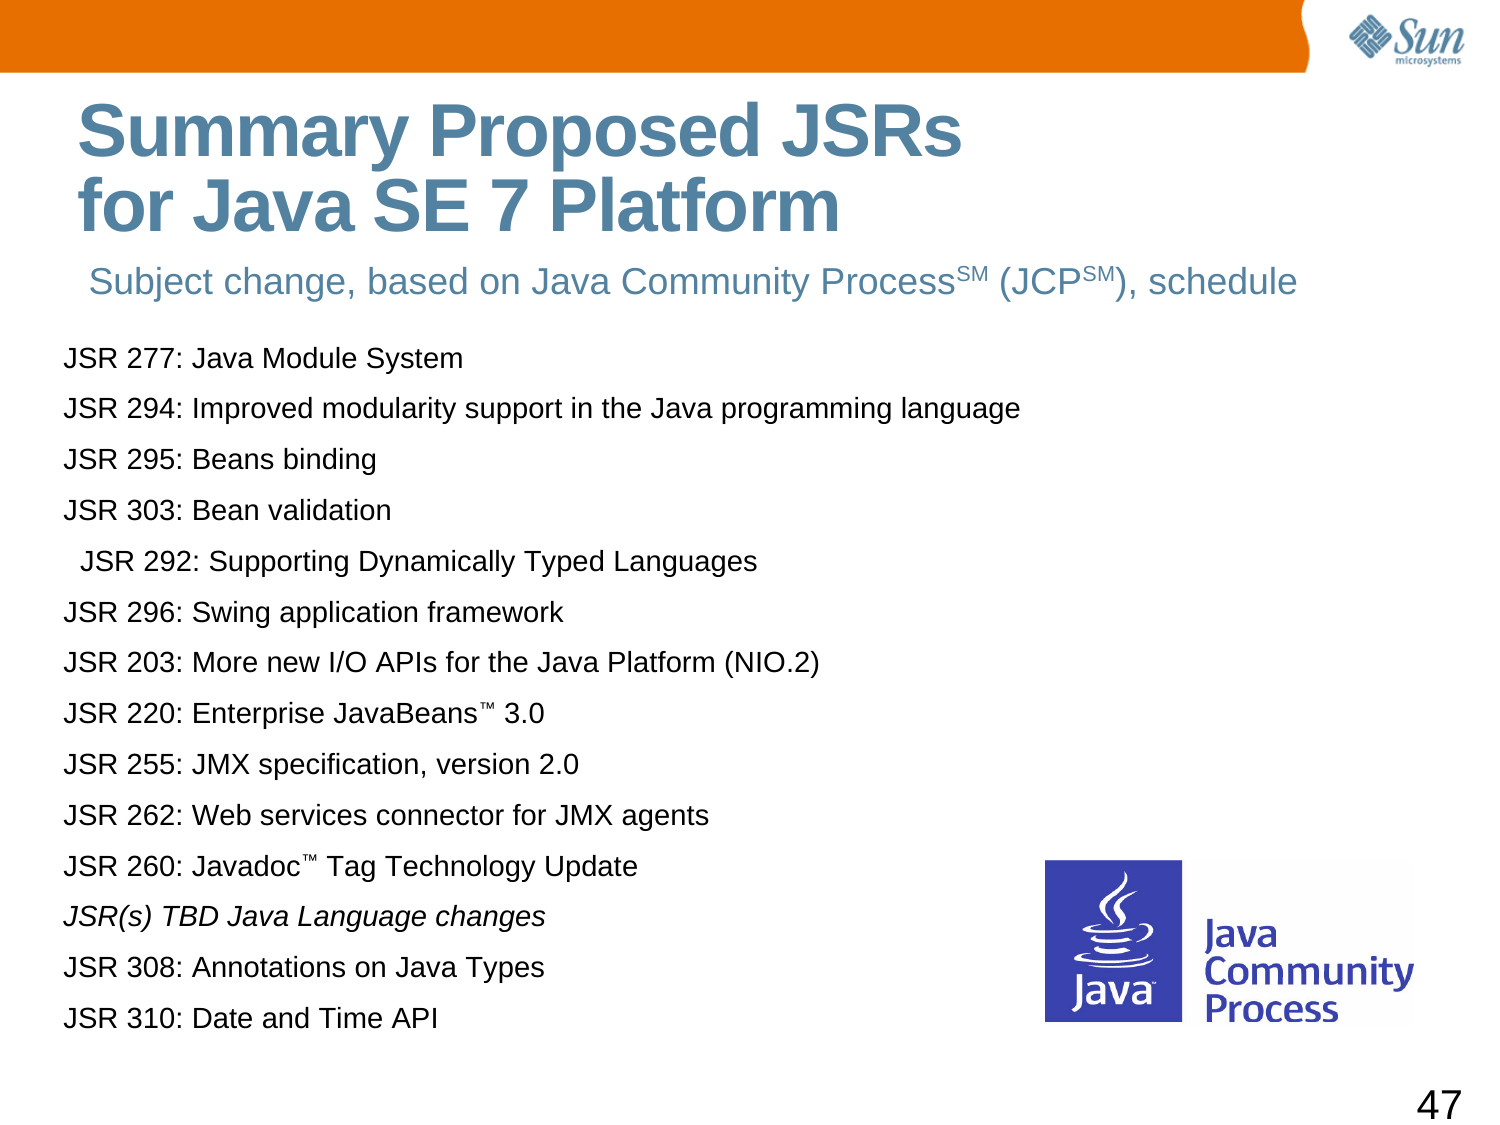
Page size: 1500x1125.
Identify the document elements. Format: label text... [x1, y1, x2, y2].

picture [1045, 860, 1427, 1027]
list JSR 277: Java Module System JSR 294: Improved modularity support in the Java programming language JSR 295: Beans binding JSR 303: Bean validation JSR 292: Supporting Dynamically Typed Languages JSR 296: Swing application framework JSR 203: More new I/O APIs for the Java Platform (NIO.2) JSR 220: Enterprise JavaBeans™ 3.0 JSR 255: JMX specification, version 2.0 JSR 262: Web services connector for JMX agents JSR 260: Javadoc™ Tag Technology Update JSR(s) TBD Java Language changes JSR 308: Annotations on Java Types JSR 310: Date and Time API [60, 341, 1411, 1035]
picture [0, 0, 1500, 75]
text_box Subject change, based on Java Community ProcessSM (JCPSM), schedule [81, 250, 1357, 339]
title Summary Proposed JSRs for Java SE 7 Platform [77, 95, 1440, 256]
